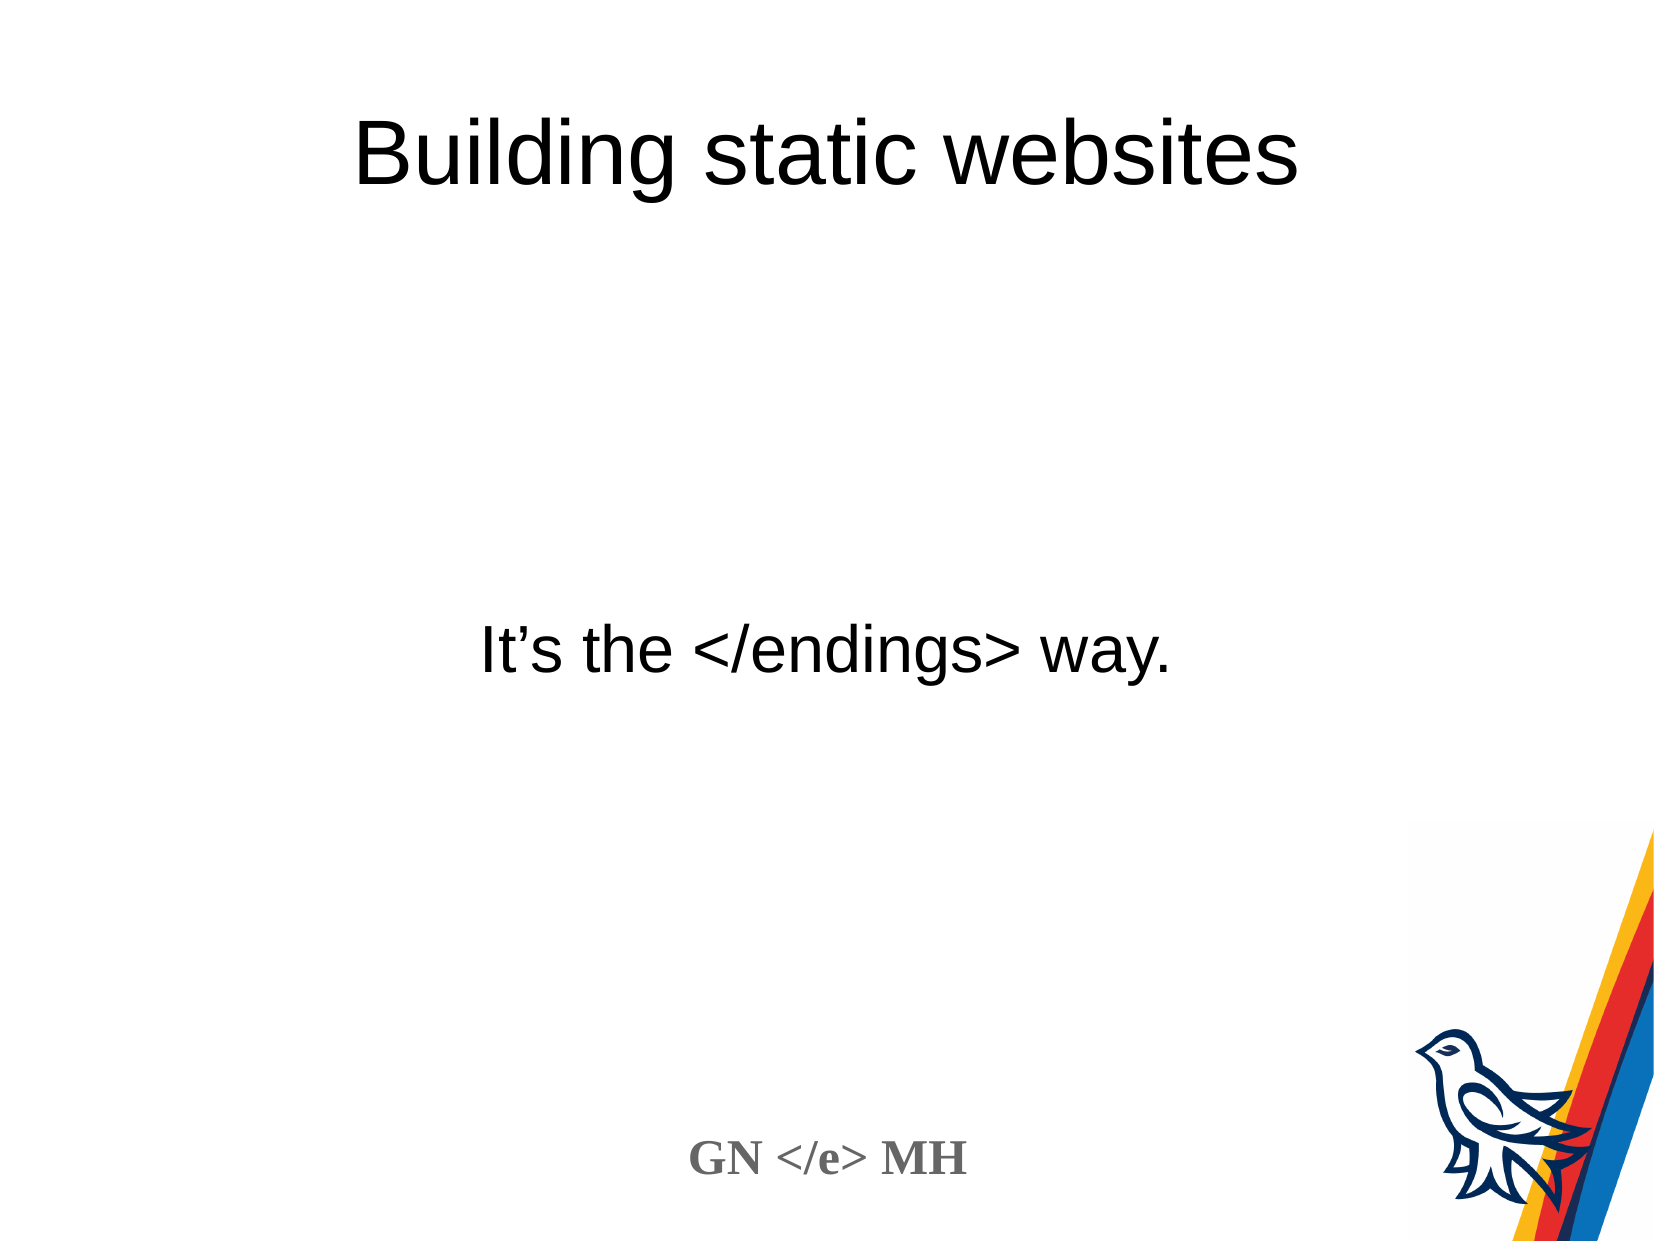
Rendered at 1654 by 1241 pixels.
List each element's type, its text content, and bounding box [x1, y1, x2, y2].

title Building static websites [82, 49, 1571, 257]
picture [1407, 820, 1654, 1241]
subtitle It’s the </endings> way. [82, 290, 1571, 1010]
